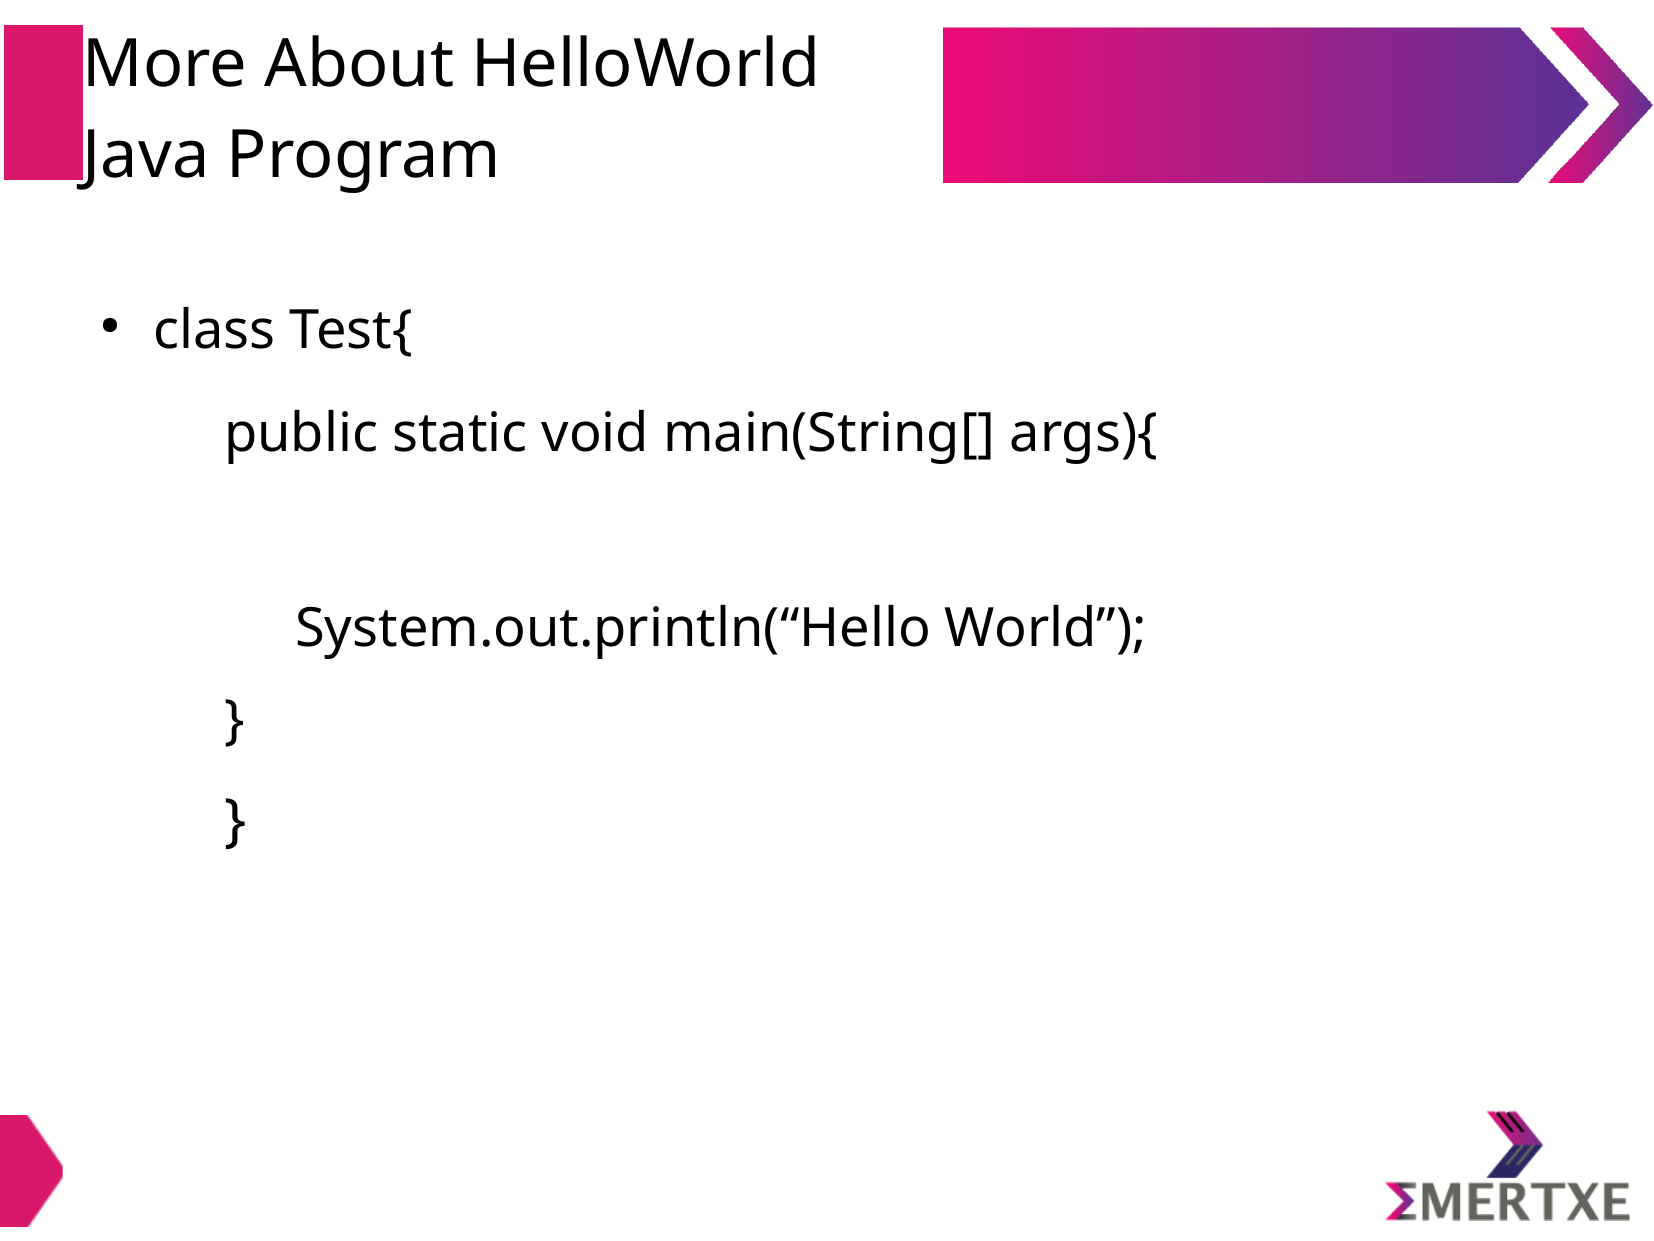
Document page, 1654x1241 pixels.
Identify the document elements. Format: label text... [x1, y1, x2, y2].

picture [1385, 1107, 1631, 1221]
picture [1571, 27, 1653, 183]
list class Test{ public static void main(String[] args){ System.out.println(“Hello World”); } } [82, 290, 1571, 1010]
title More About HelloWorld Java Program [82, 2, 1571, 210]
